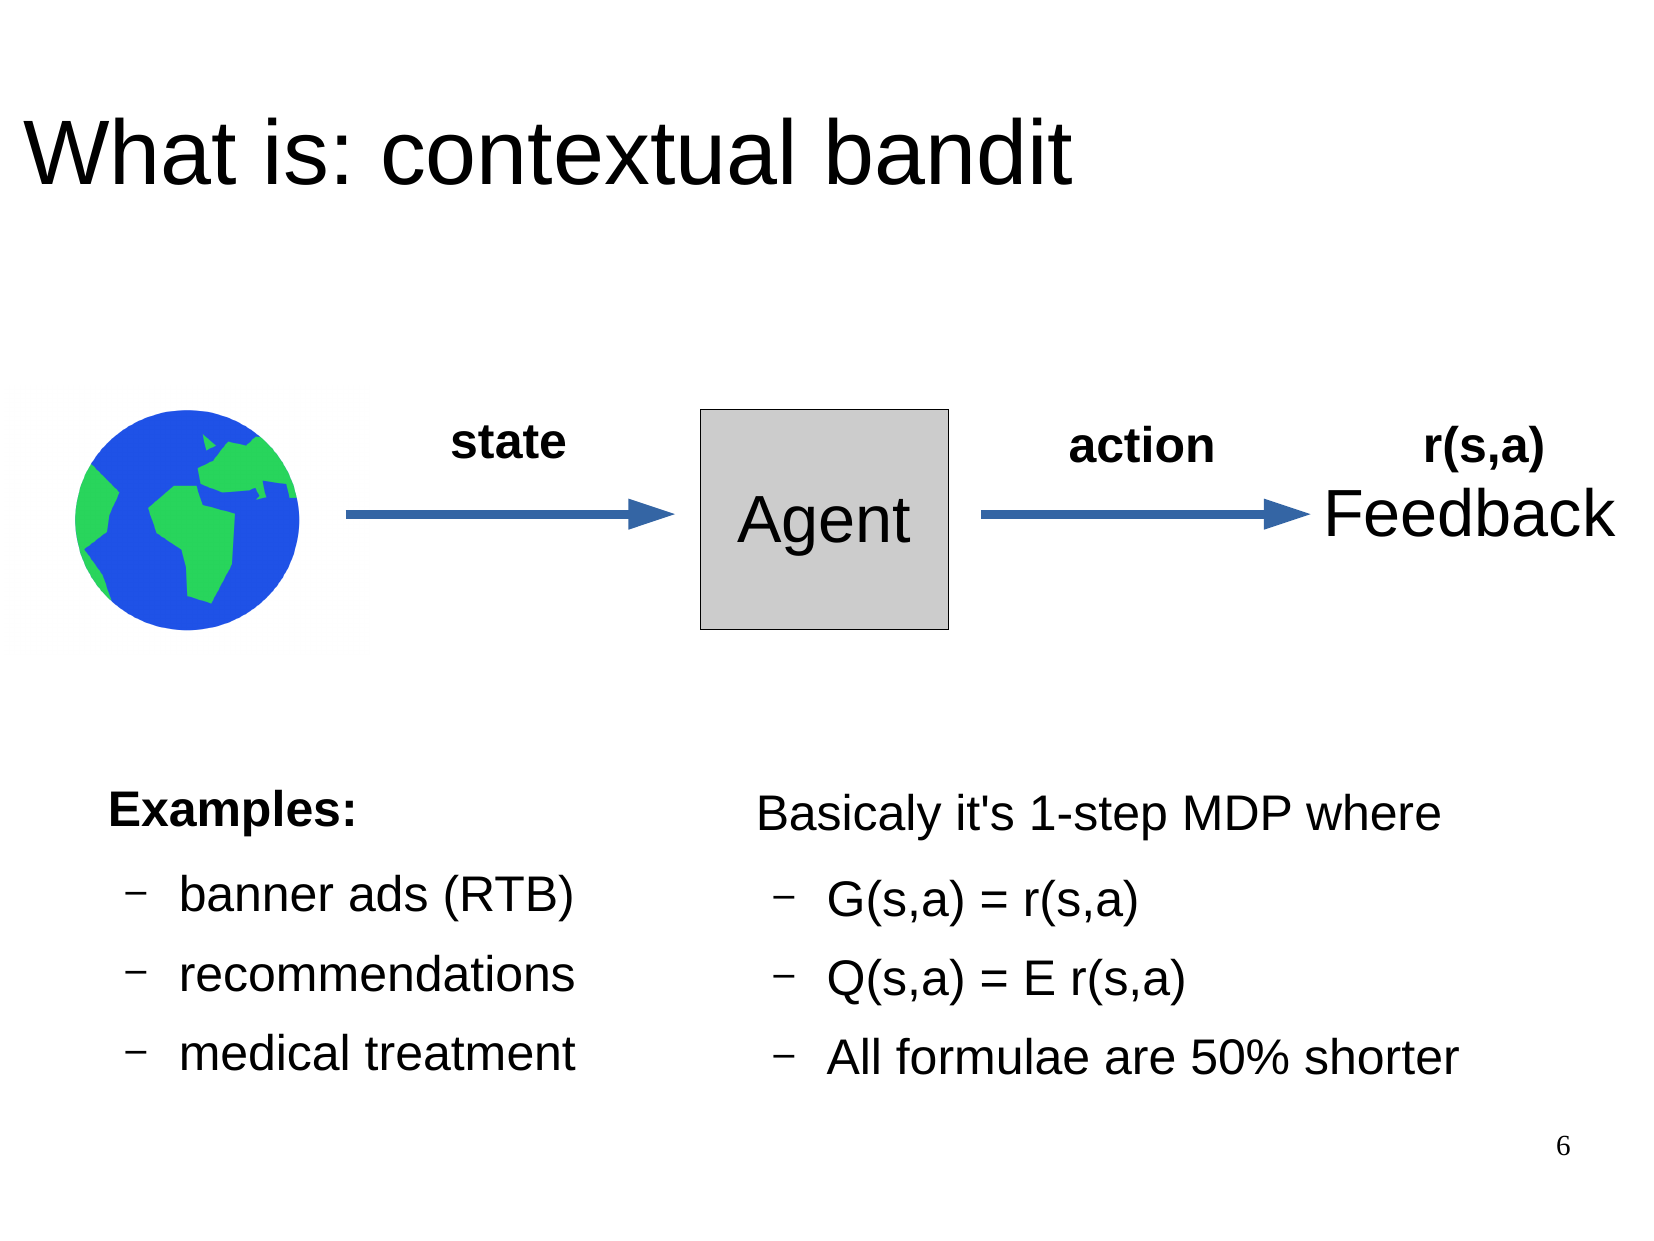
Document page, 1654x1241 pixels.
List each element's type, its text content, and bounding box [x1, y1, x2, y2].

list Basicaly it's 1-step MDP where G(s,a) = r(s,a) Q(s,a) = E r(s,a) All formulae are 50% shorter [1336, 785, 1630, 1241]
title What is: contextual bandit [23, 49, 1512, 257]
text_box r(s,a) [1408, 409, 1561, 481]
text_box Feedback [1259, 468, 1654, 559]
list Examples: banner ads (RTB) recommendations medical treatment [36, 781, 1336, 1241]
picture [4, 385, 370, 655]
text_box action [1053, 409, 1231, 481]
text_box state [352, 406, 666, 478]
text_box Agent [700, 409, 949, 630]
